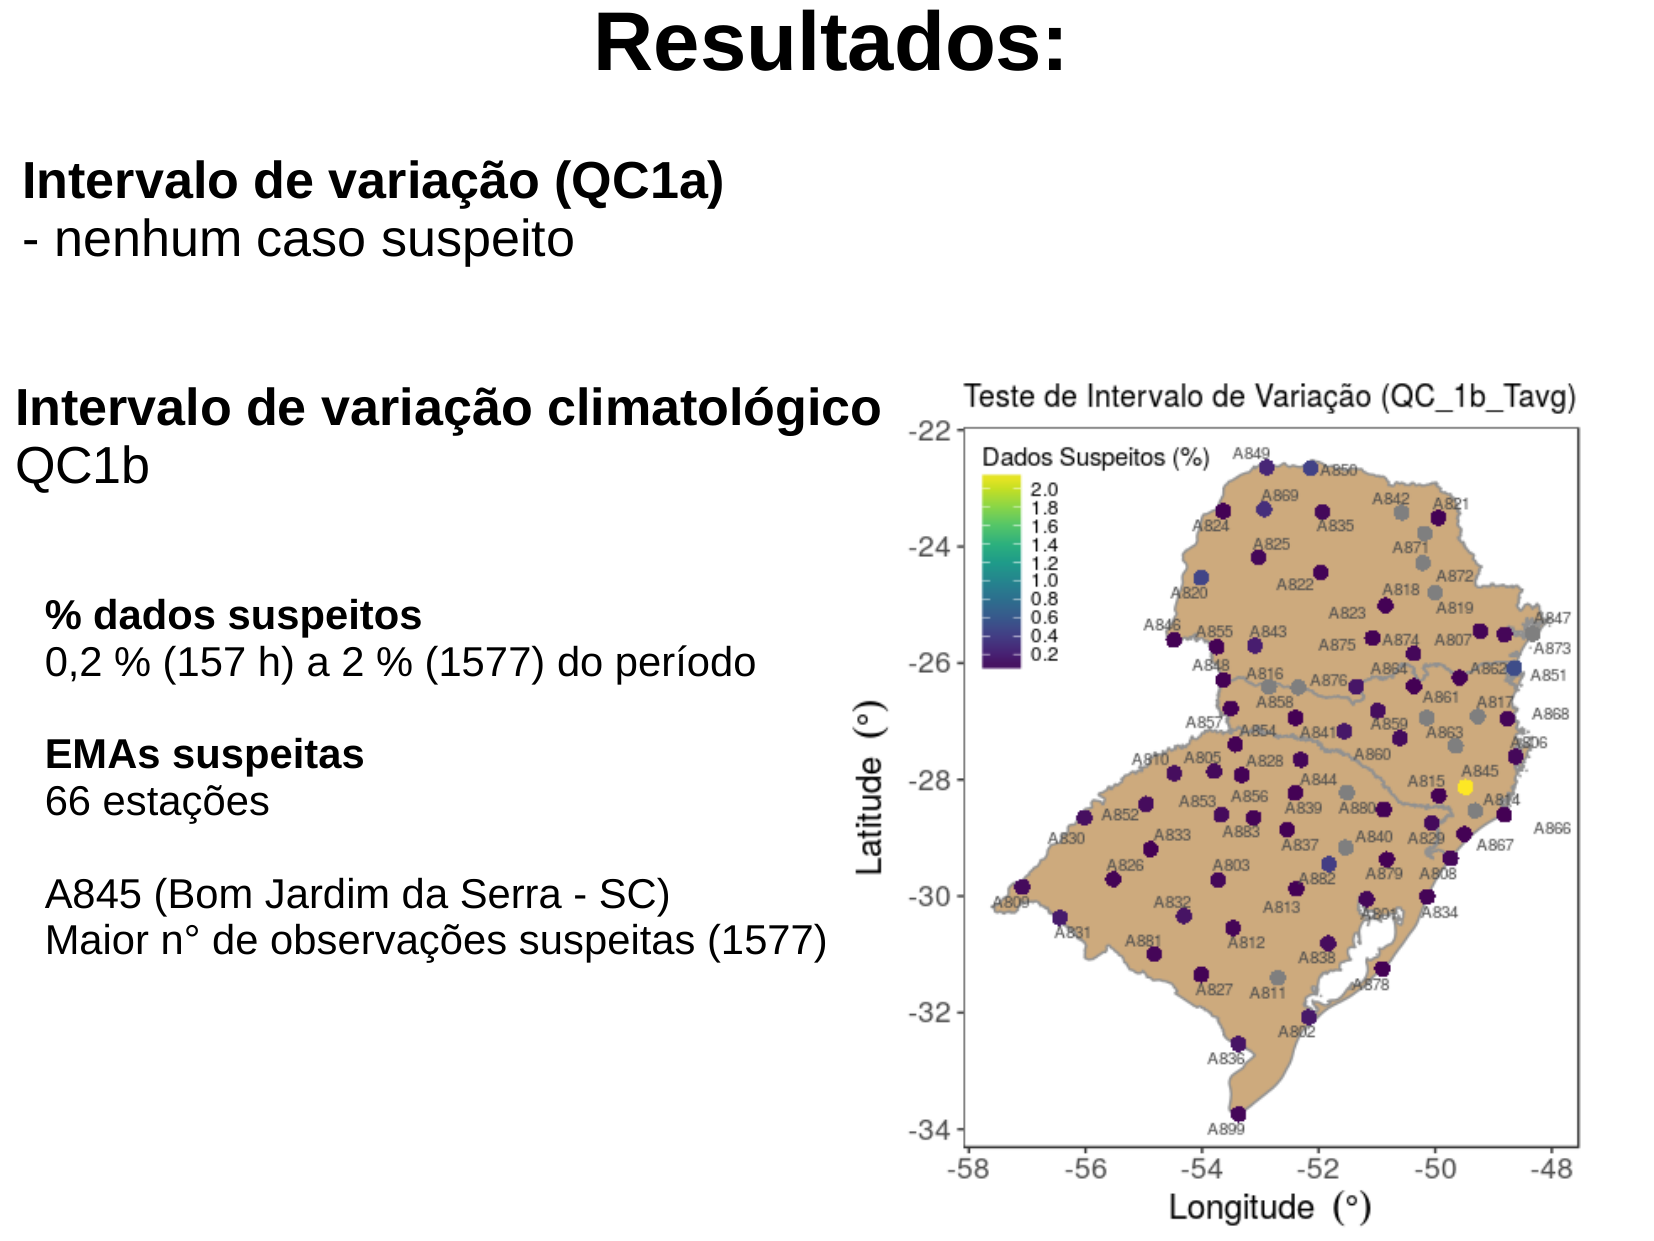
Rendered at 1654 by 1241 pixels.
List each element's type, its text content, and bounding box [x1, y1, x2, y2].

picture [839, 374, 1591, 1241]
text_box Intervalo de variação (QC1a) - nenhum caso suspeito [22, 150, 1516, 329]
text_box Resultados: [88, 0, 1576, 146]
text_box % dados suspeitos 0,2 % (157 h) a 2 % (1577) do período EMAs suspeitas 66 estações A845 (Bom Jardim da Serra - SC) Maior n° de observações suspeitas (1577) [30, 585, 856, 976]
text_box Intervalo de variação climatológico QC1b [15, 376, 1508, 556]
